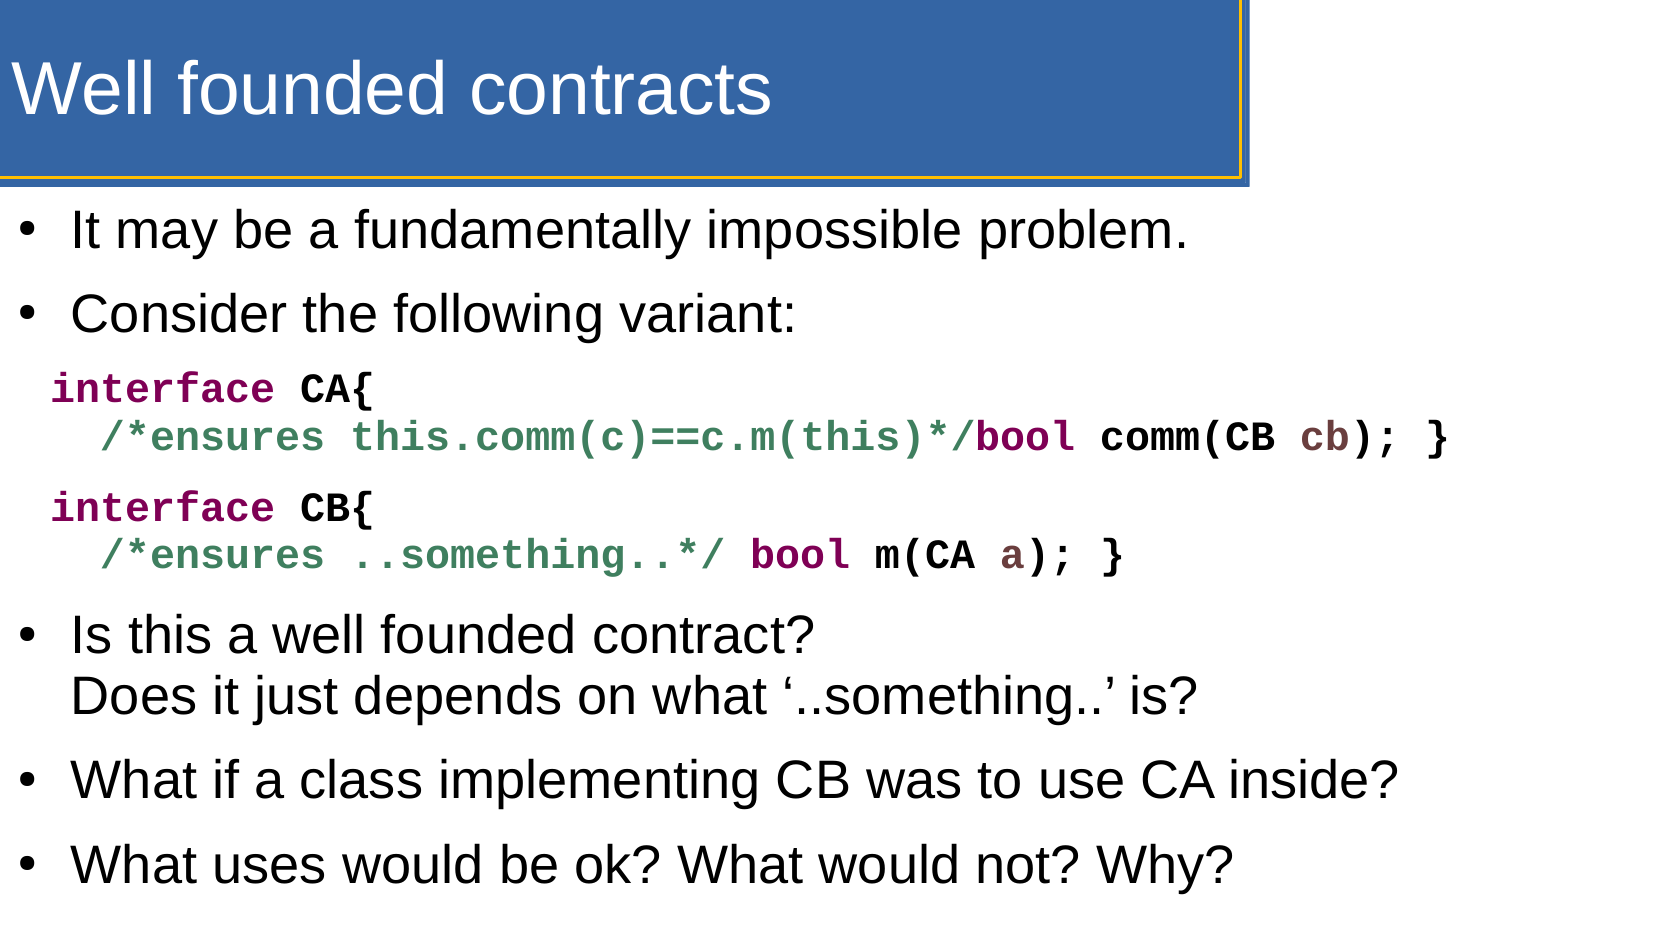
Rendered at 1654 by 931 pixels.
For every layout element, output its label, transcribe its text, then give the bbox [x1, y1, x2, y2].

list It may be a fundamentally impossible problem. Consider the following variant: interface CA{ /*ensures this.comm(c)==c.m(this)*/bool comm(CB cb); } interface CB{ /*ensures ..something..*/ bool m(CA a); } Is this a well founded contract? Does it just depends on what ‘..something..’ is? What if a class implementing CB was to use CA inside? What uses would be ok? What would not? Why? [0, 199, 1651, 912]
title Well founded contracts [11, 14, 1164, 163]
